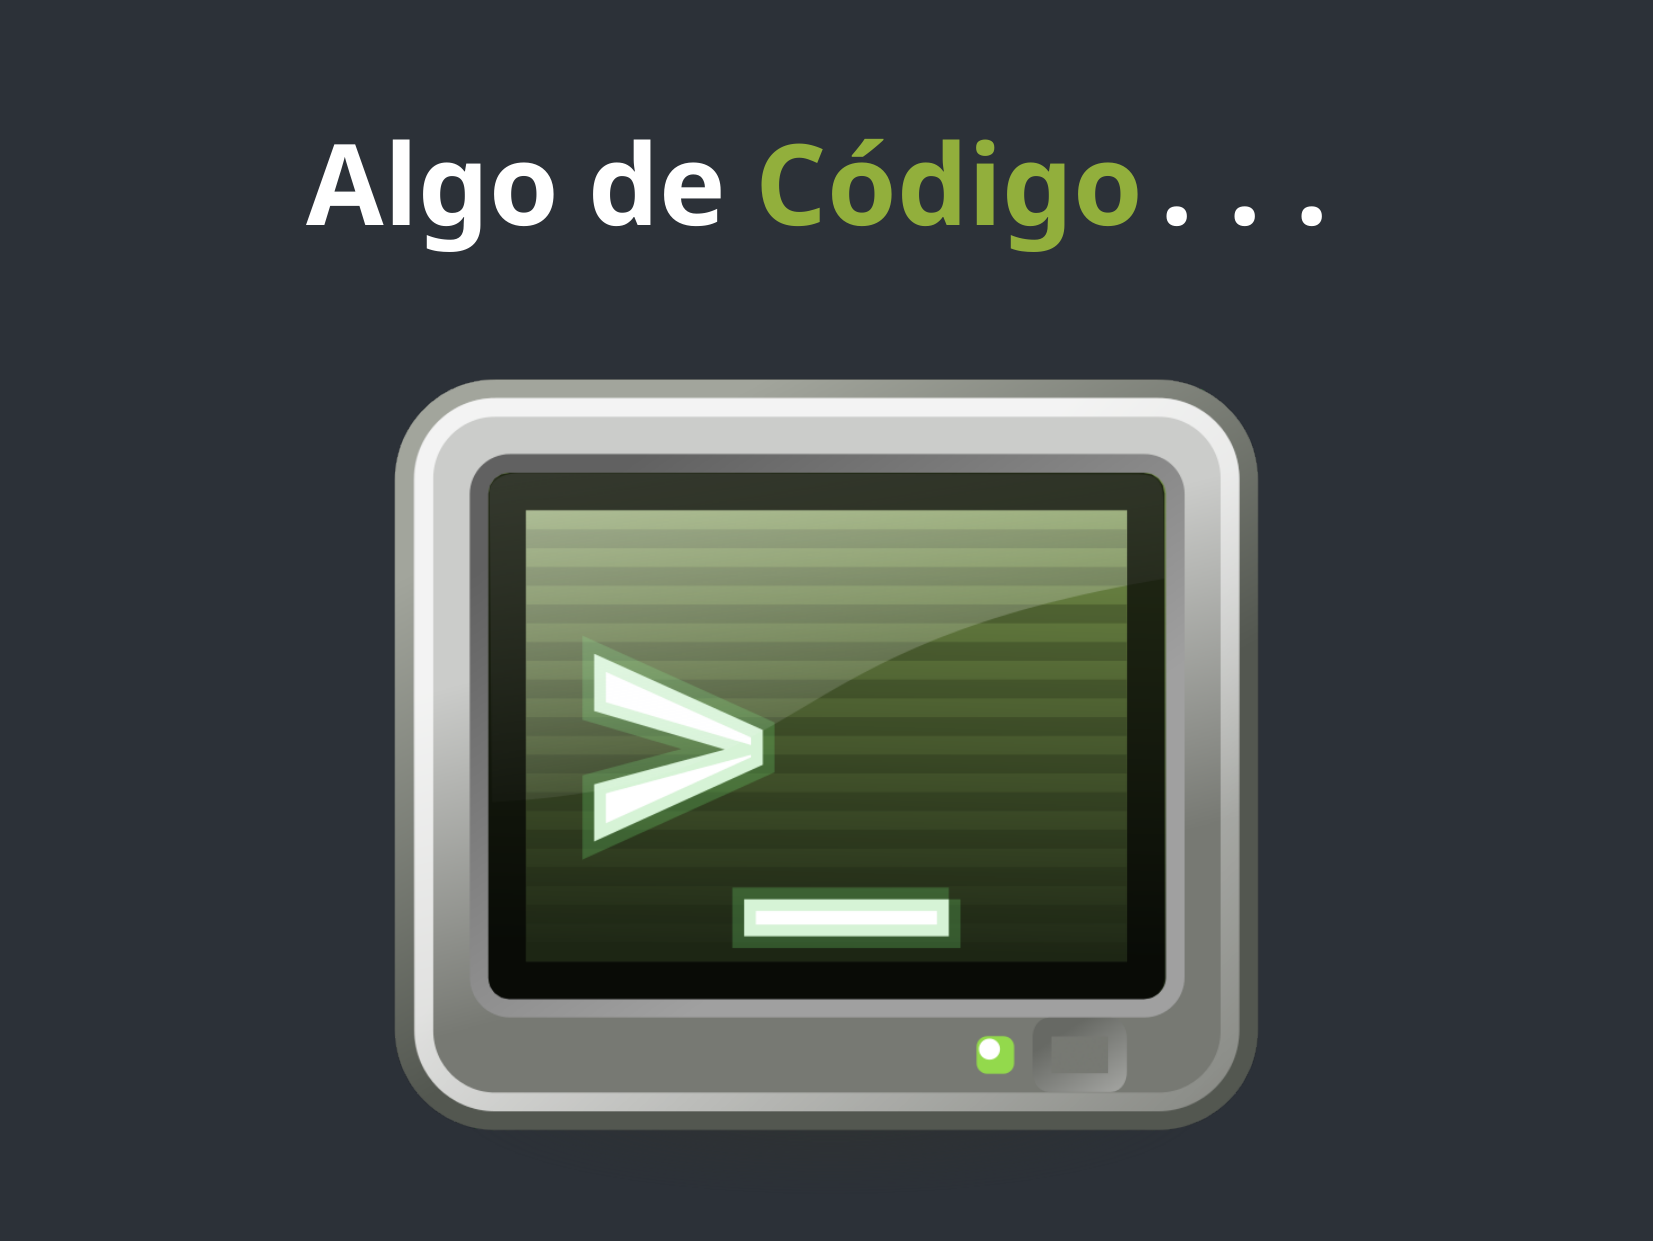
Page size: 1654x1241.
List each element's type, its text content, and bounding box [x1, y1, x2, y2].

picture [376, 323, 1277, 1224]
title Algo de Código... [46, 77, 1607, 286]
